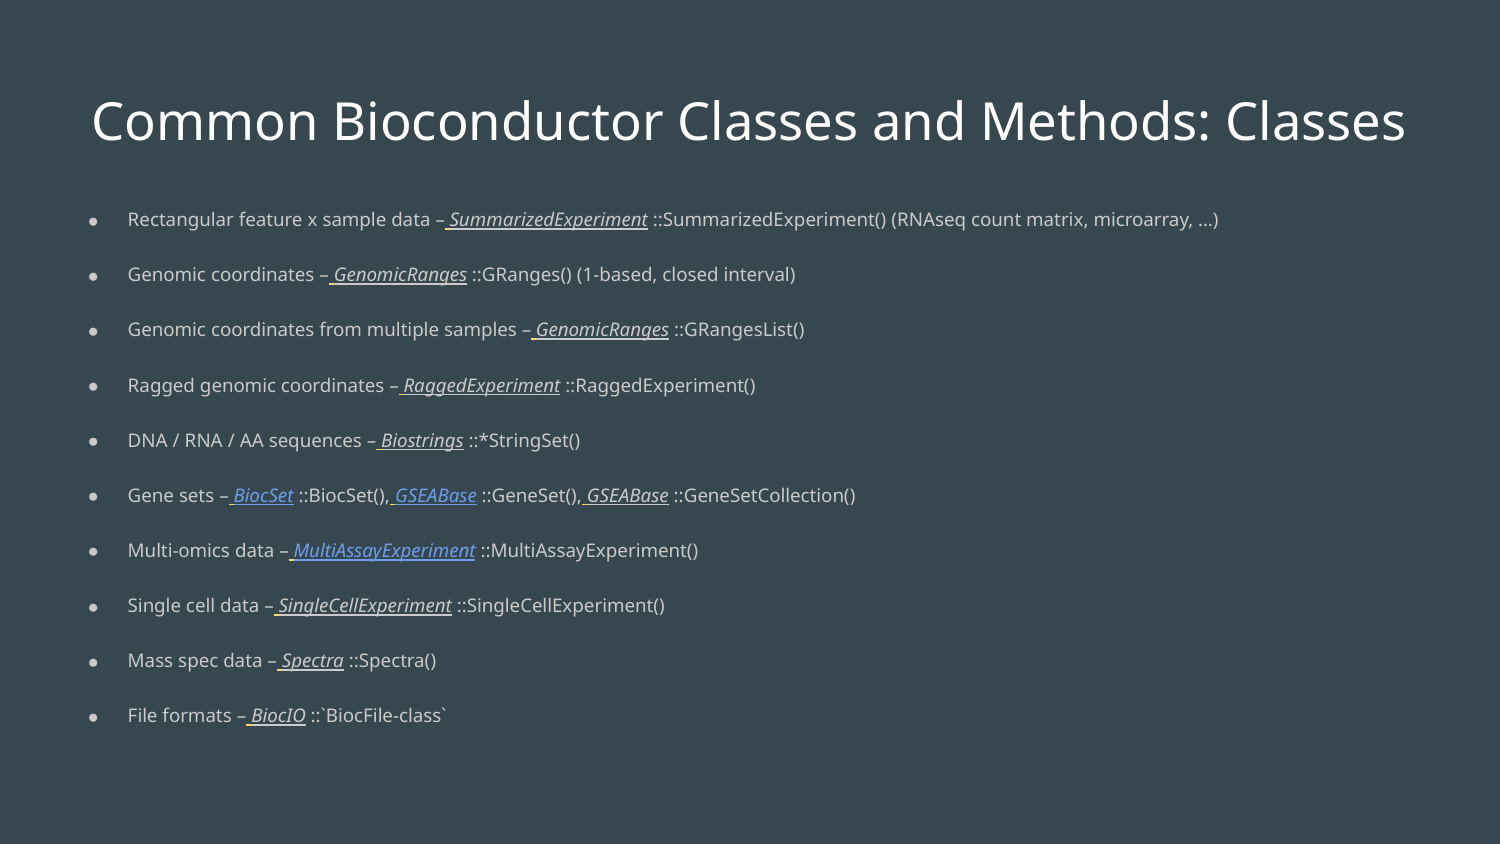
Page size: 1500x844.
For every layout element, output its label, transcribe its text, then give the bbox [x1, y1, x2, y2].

list Rectangular feature x sample data – SummarizedExperiment ::SummarizedExperiment() (RNAseq count matrix, microarray, …) Genomic coordinates – GenomicRanges ::GRanges() (1-based, closed interval) Genomic coordinates from multiple samples – GenomicRanges ::GRangesList() Ragged genomic coordinates – RaggedExperiment ::RaggedExperiment() DNA / RNA / AA sequences – Biostrings ::*StringSet() Gene sets – BiocSet ::BiocSet(), GSEABase ::GeneSet(), GSEABase ::GeneSetCollection() Multi-omics data – MultiAssayExperiment ::MultiAssayExperiment() Single cell data – SingleCellExperiment ::SingleCellExperiment() Mass spec data – Spectra ::Spectra() File formats – BiocIO ::`BiocFile-class` [51, 189, 1449, 750]
title Common Bioconductor Classes and Methods: Classes [51, 72, 1449, 167]
